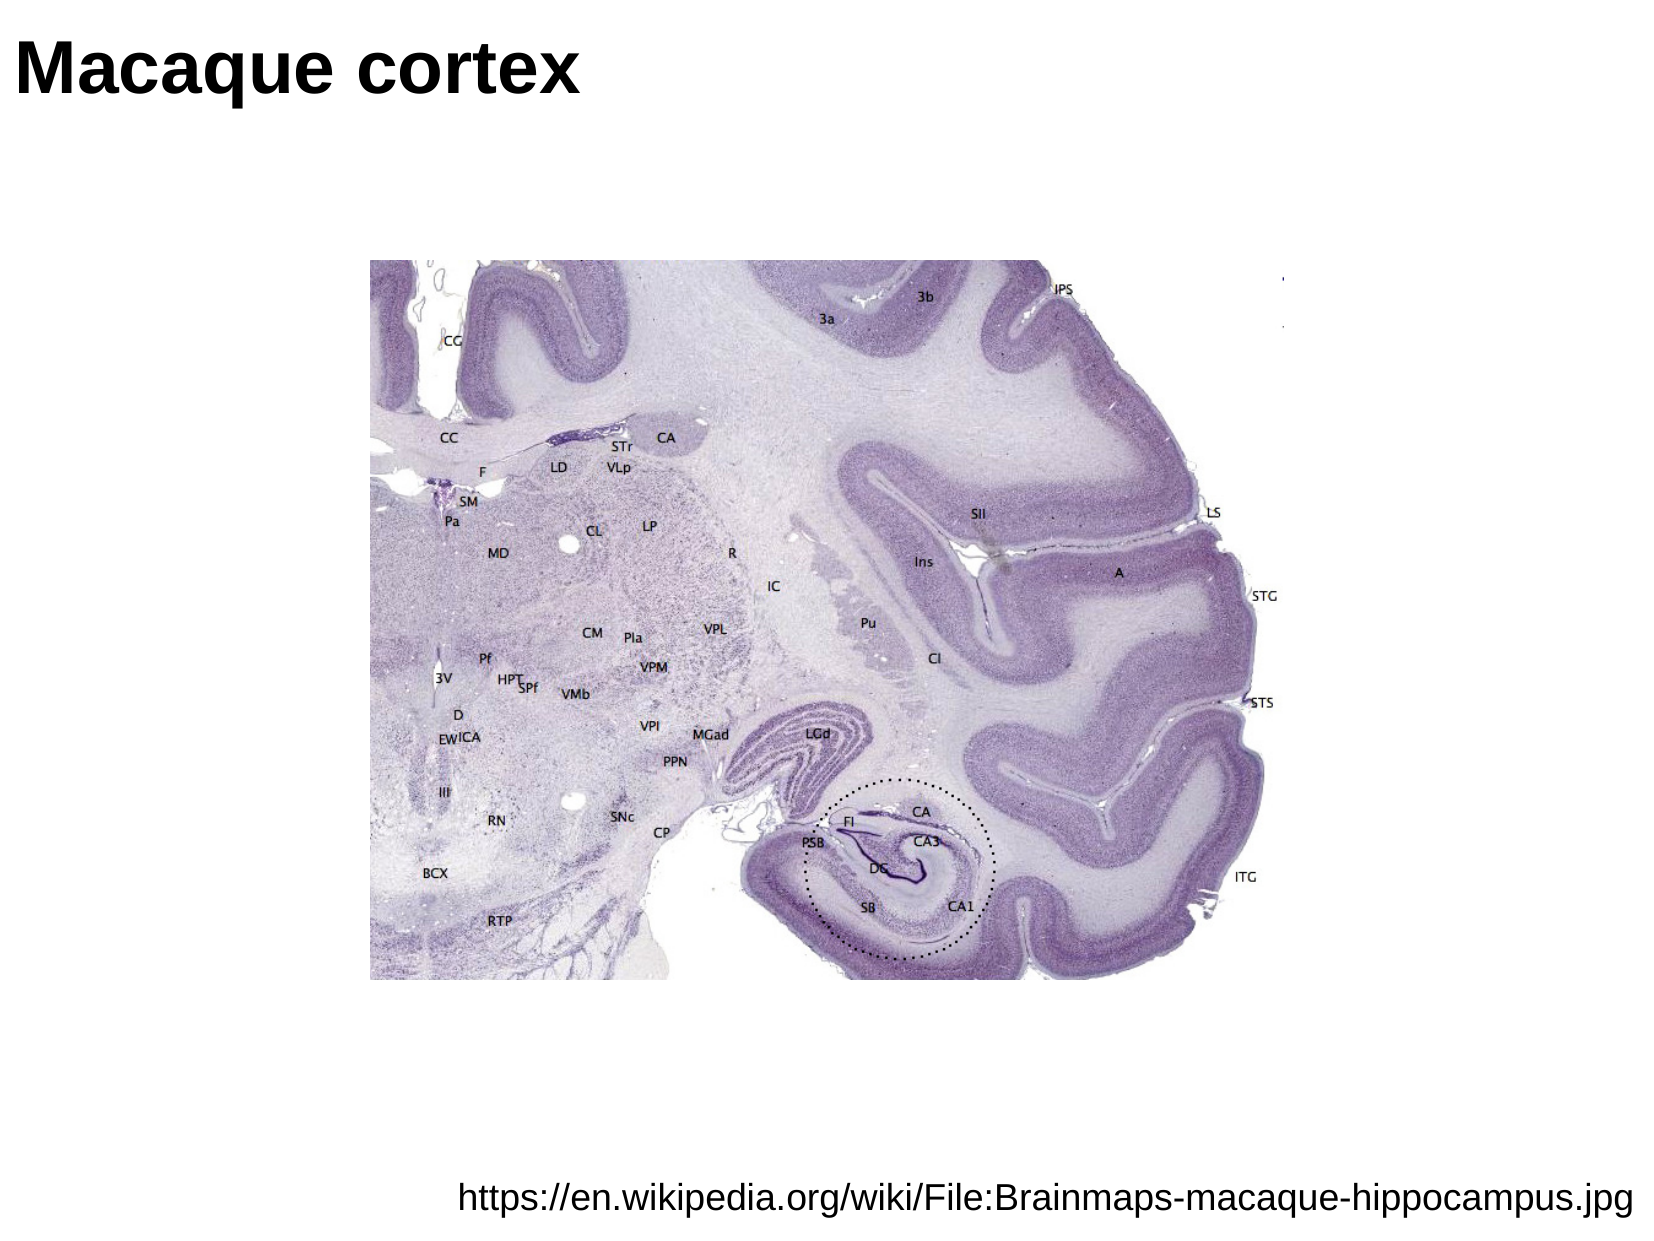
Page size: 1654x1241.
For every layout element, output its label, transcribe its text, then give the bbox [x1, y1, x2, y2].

text_box https://en.wikipedia.org/wiki/File:Brainmaps-macaque-hippocampus.jpg [442, 1169, 1650, 1227]
picture [370, 260, 1284, 980]
text_box Macaque cortex [0, 17, 597, 117]
